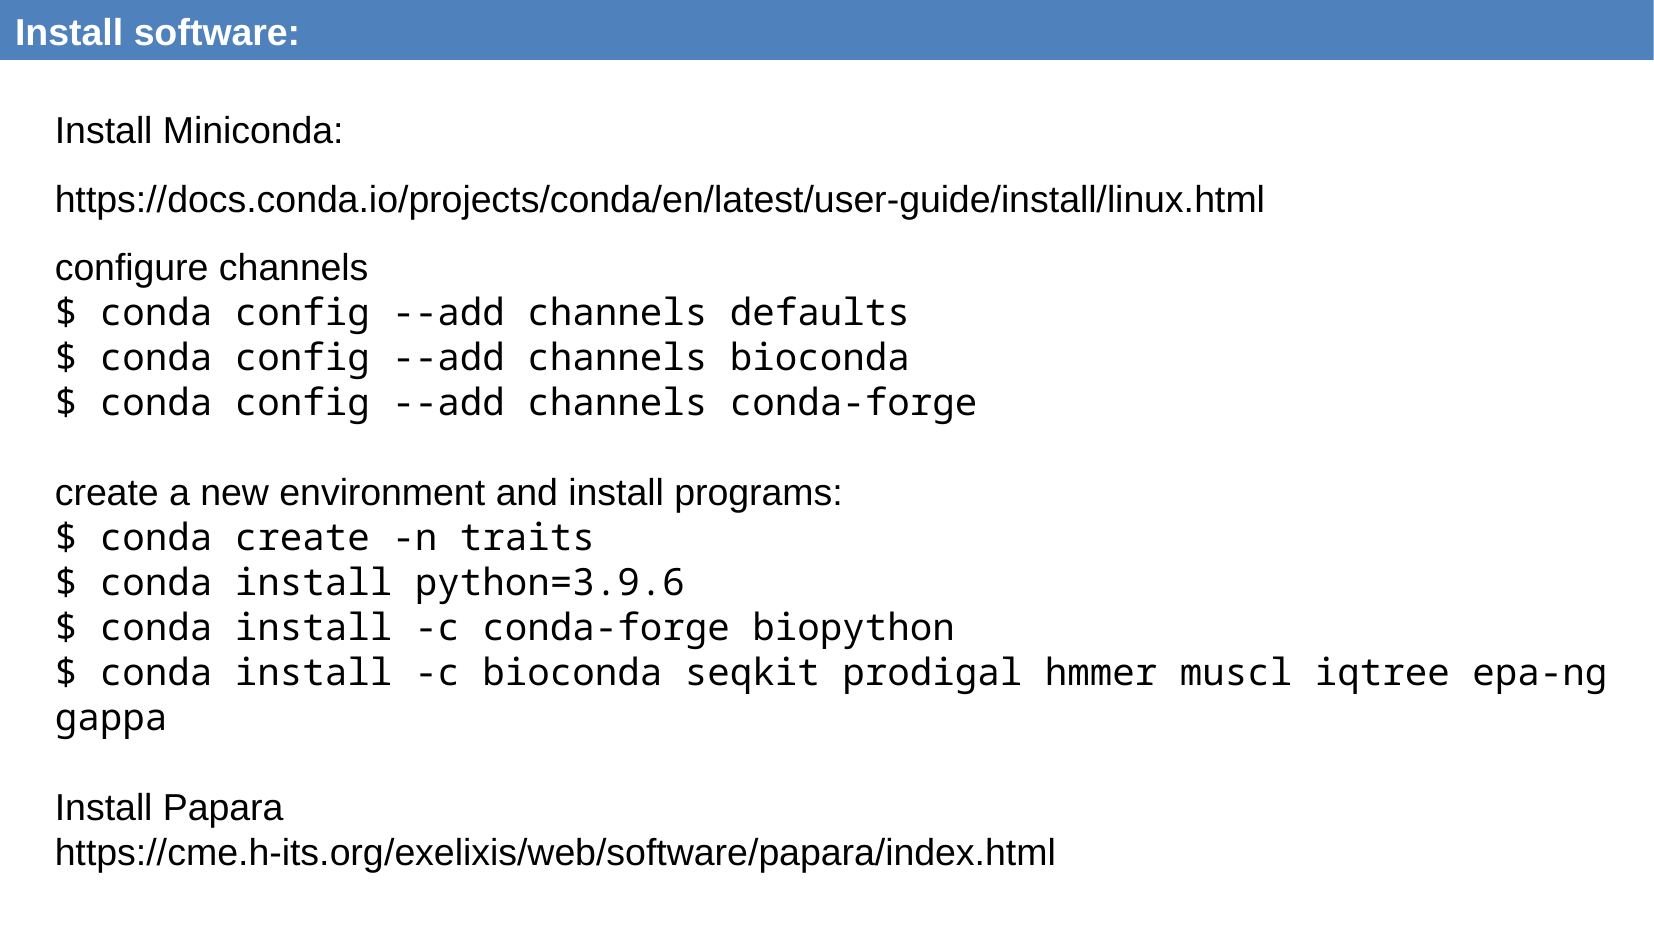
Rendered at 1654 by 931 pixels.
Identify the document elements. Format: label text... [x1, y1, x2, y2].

text_box Install software: [0, 0, 1654, 60]
text_box configure channels $ conda config --add channels defaults $ conda config --add channels bioconda $ conda config --add channels conda-forge create a new environment and install programs: $ conda create -n traits $ conda install python=3.9.6 $ conda install -c conda-forge biopython $ conda install -c bioconda seqkit prodigal hmmer muscl iqtree epa-ng gappa Install Papara https://cme.h-its.org/exelixis/web/software/papara/index.html [39, 235, 1654, 842]
text_box https://docs.conda.io/projects/conda/en/latest/user-guide/install/linux.html [39, 167, 1417, 228]
text_box Install Miniconda: [39, 98, 1197, 160]
